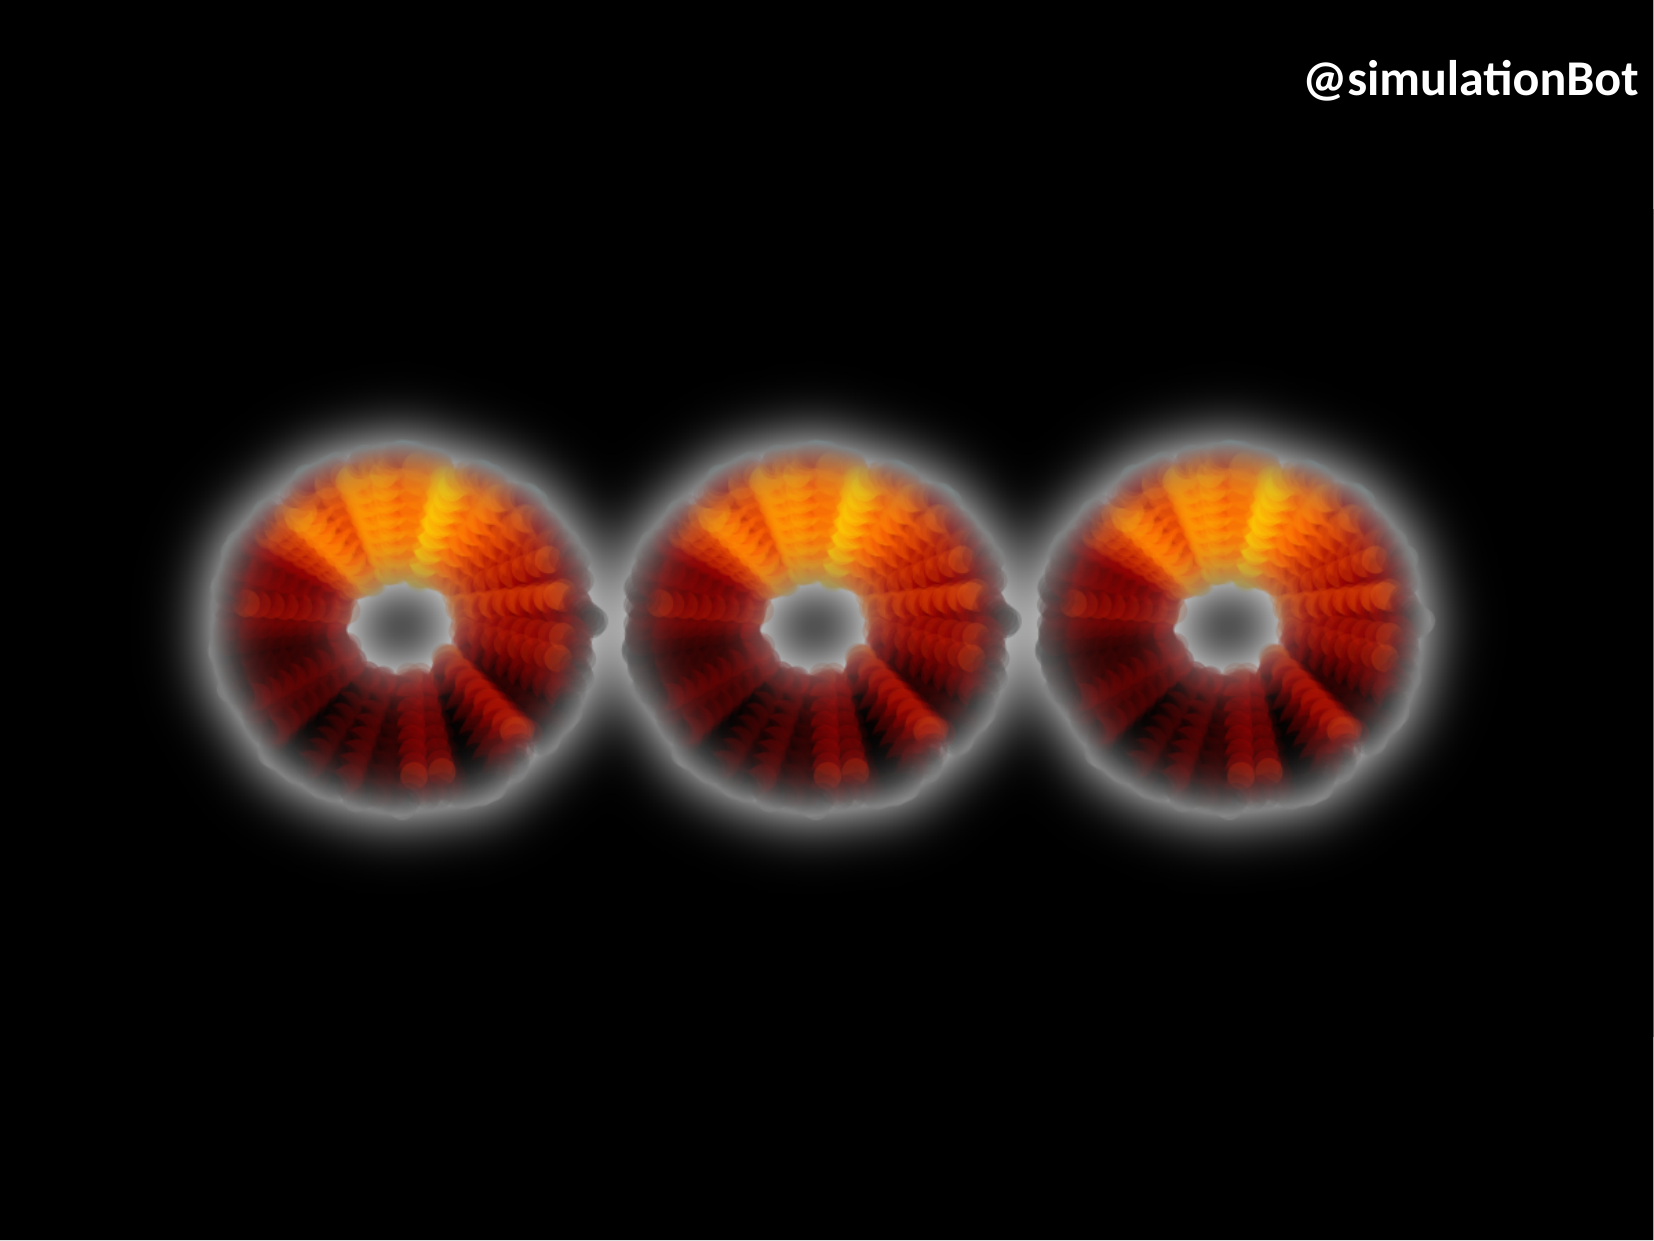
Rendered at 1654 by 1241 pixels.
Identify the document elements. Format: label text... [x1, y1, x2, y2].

picture [2, 209, 1654, 1037]
text_box @simulationBot [0, 0, 1654, 1241]
